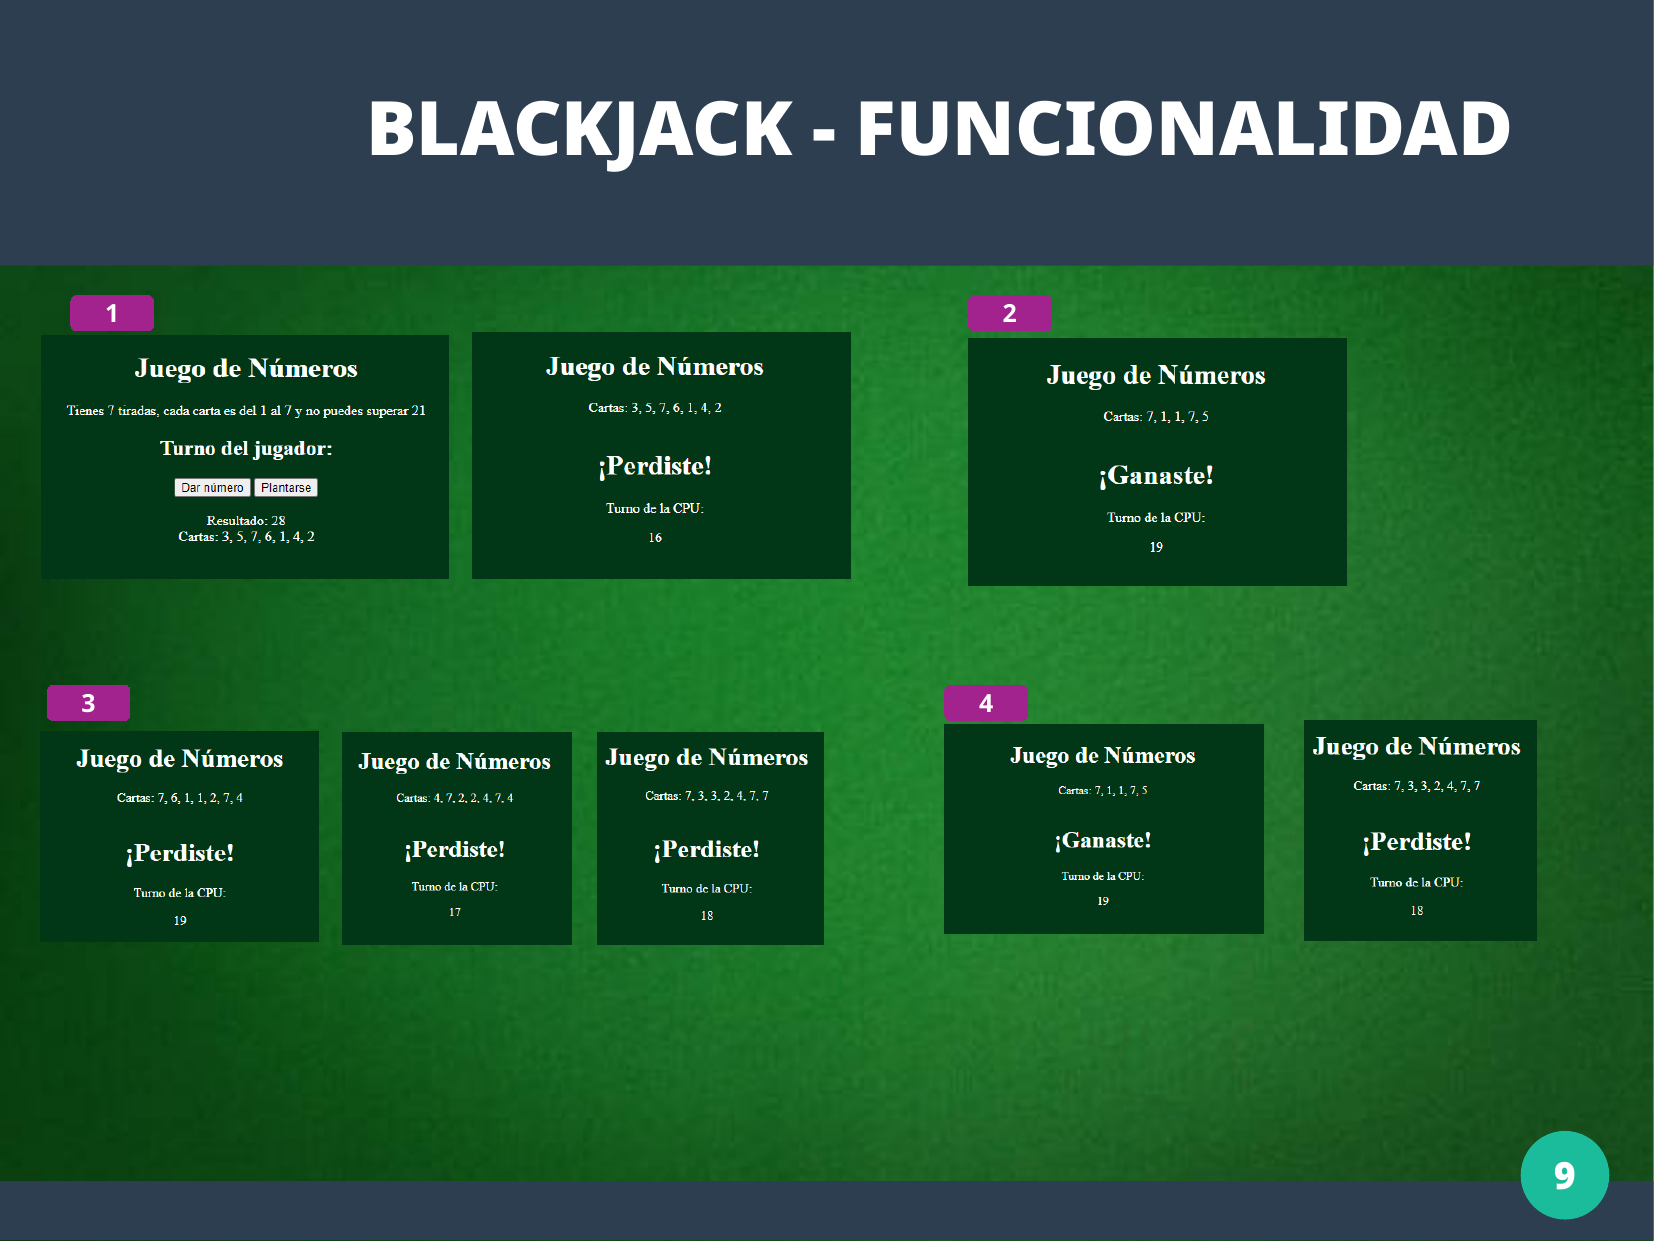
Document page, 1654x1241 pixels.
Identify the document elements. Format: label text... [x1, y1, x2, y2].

text_box 1 [70, 295, 154, 331]
picture [0, 266, 1654, 1181]
text_box 2 [968, 295, 1052, 331]
text_box 3 [47, 685, 130, 721]
text_box 4 [944, 685, 1028, 721]
title BLACKJACK - FUNCIONALIDAD [366, 47, 1654, 205]
